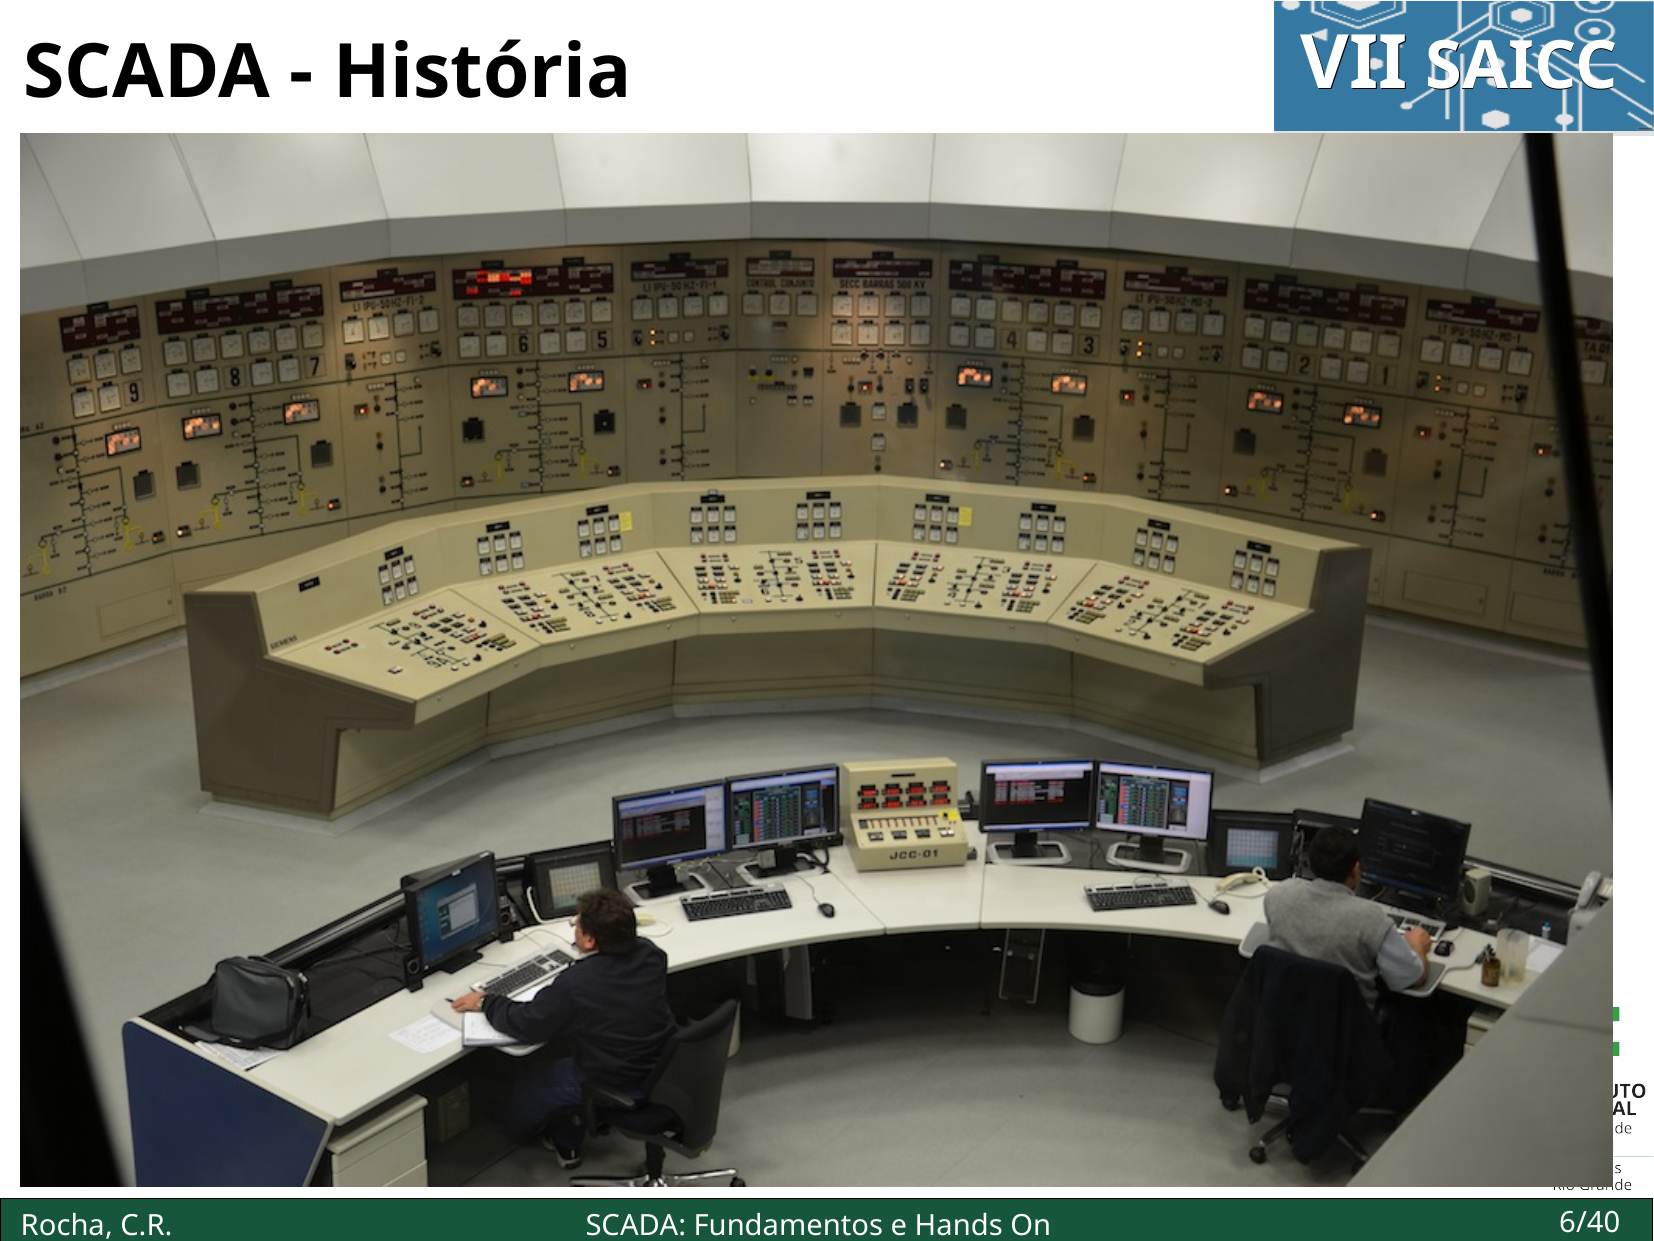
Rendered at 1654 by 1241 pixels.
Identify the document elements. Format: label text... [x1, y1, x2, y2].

title SCADA - História [23, 23, 1247, 113]
picture [20, 133, 1654, 1194]
picture [1274, 1, 1654, 131]
